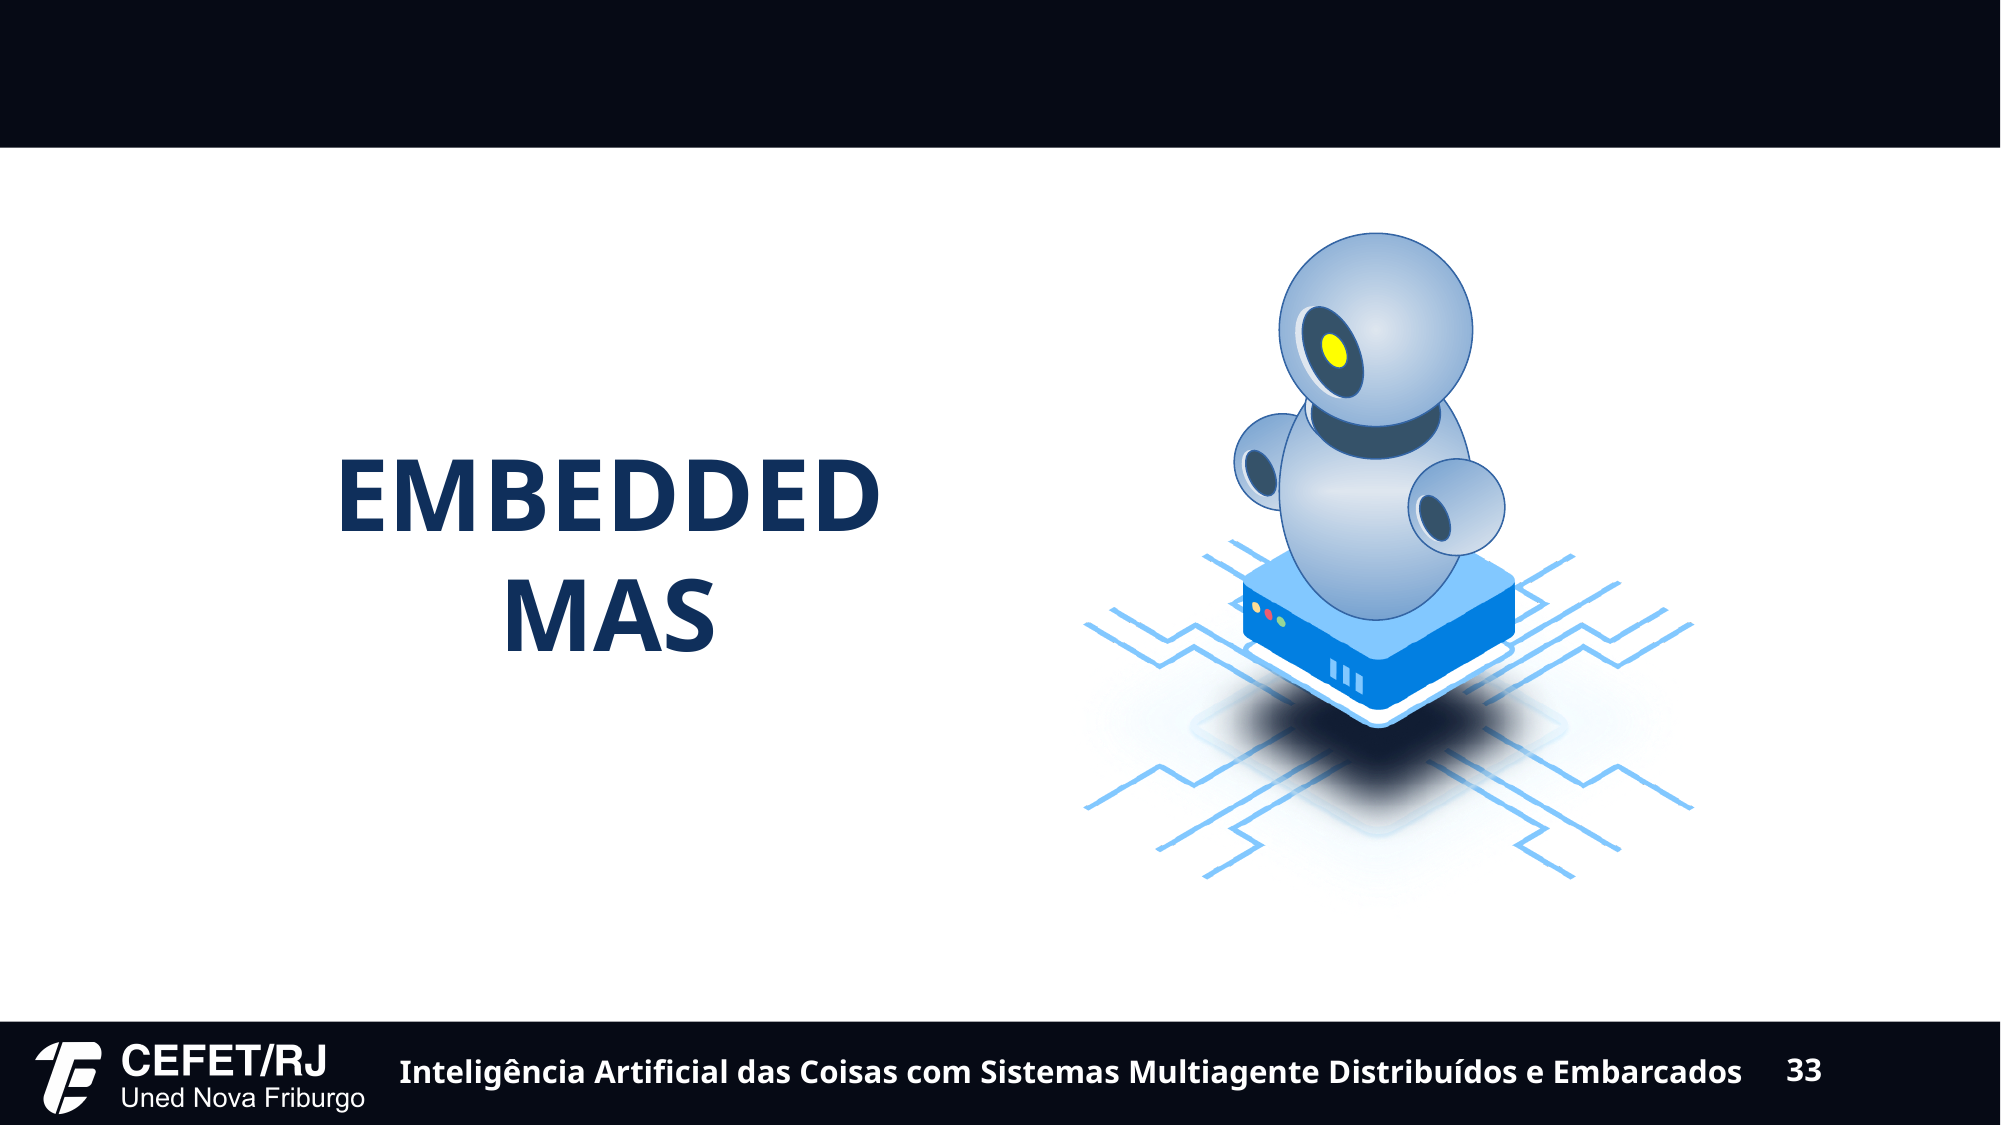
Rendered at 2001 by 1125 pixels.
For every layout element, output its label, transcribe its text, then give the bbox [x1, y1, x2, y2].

text_box [1234, 233, 1505, 621]
picture [0, 1001, 398, 1125]
text_box EMBEDDED MAS [103, 424, 1115, 679]
picture [1059, 501, 1698, 927]
